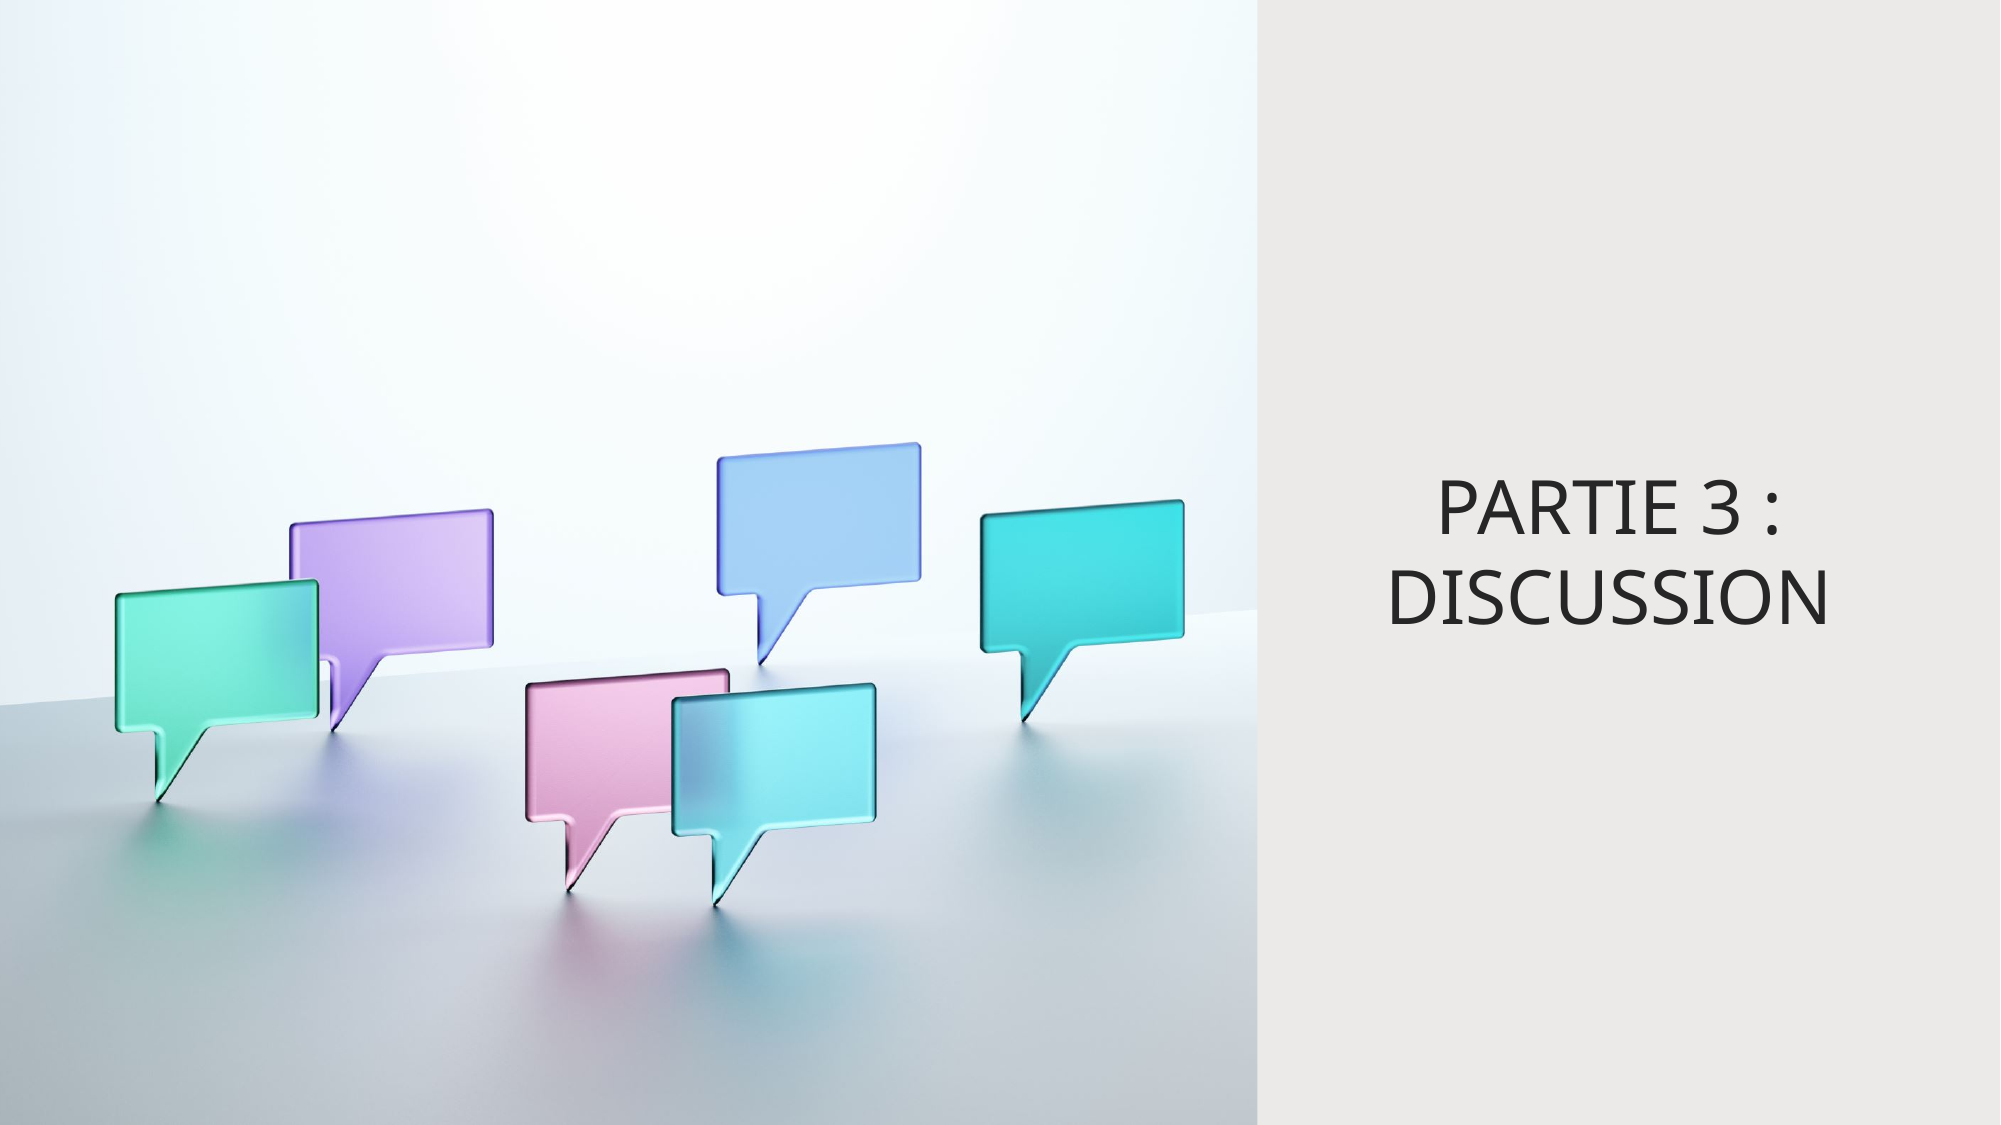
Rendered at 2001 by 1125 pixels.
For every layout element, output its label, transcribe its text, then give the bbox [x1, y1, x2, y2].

text_box [1258, 0, 2000, 1125]
picture [0, 0, 1258, 1125]
title PARTIE 3 : DISCUSSION [1331, 256, 1888, 647]
